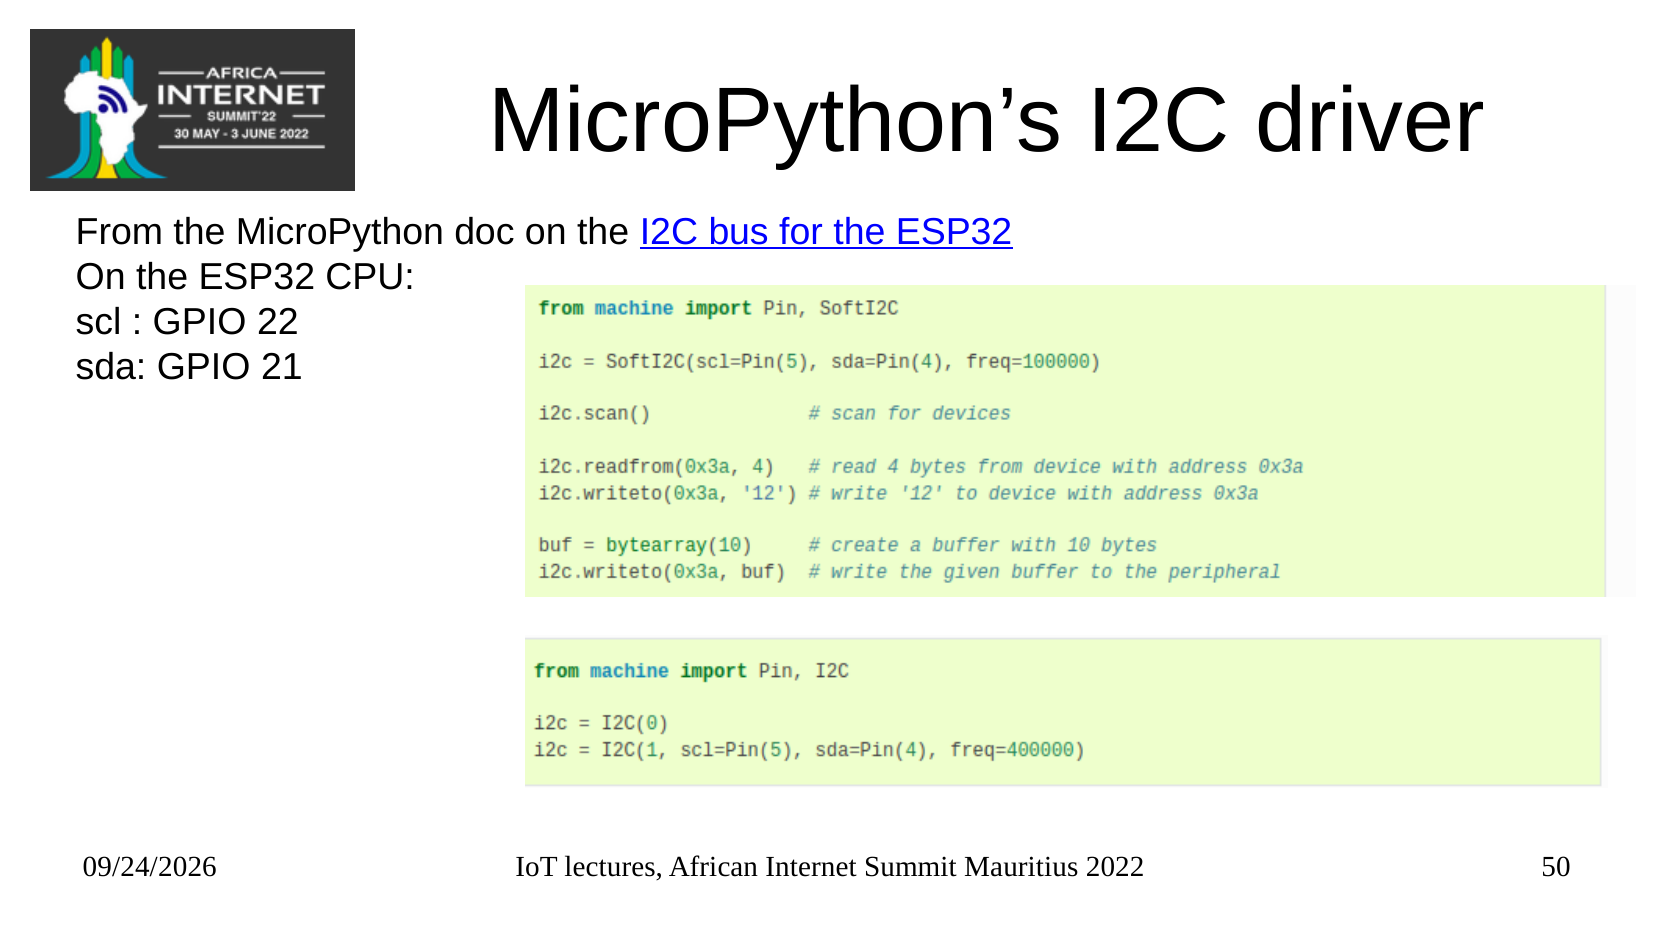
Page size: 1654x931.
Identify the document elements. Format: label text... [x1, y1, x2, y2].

list From the MicroPython doc on the I2C bus for the ESP32 On the ESP32 CPU: scl : GPIO 22 sda: GPIO 21 [75, 206, 1613, 777]
picture [525, 635, 1608, 788]
title MicroPython’s I2C driver [403, 37, 1571, 193]
picture [525, 285, 1636, 597]
picture [30, 29, 355, 191]
